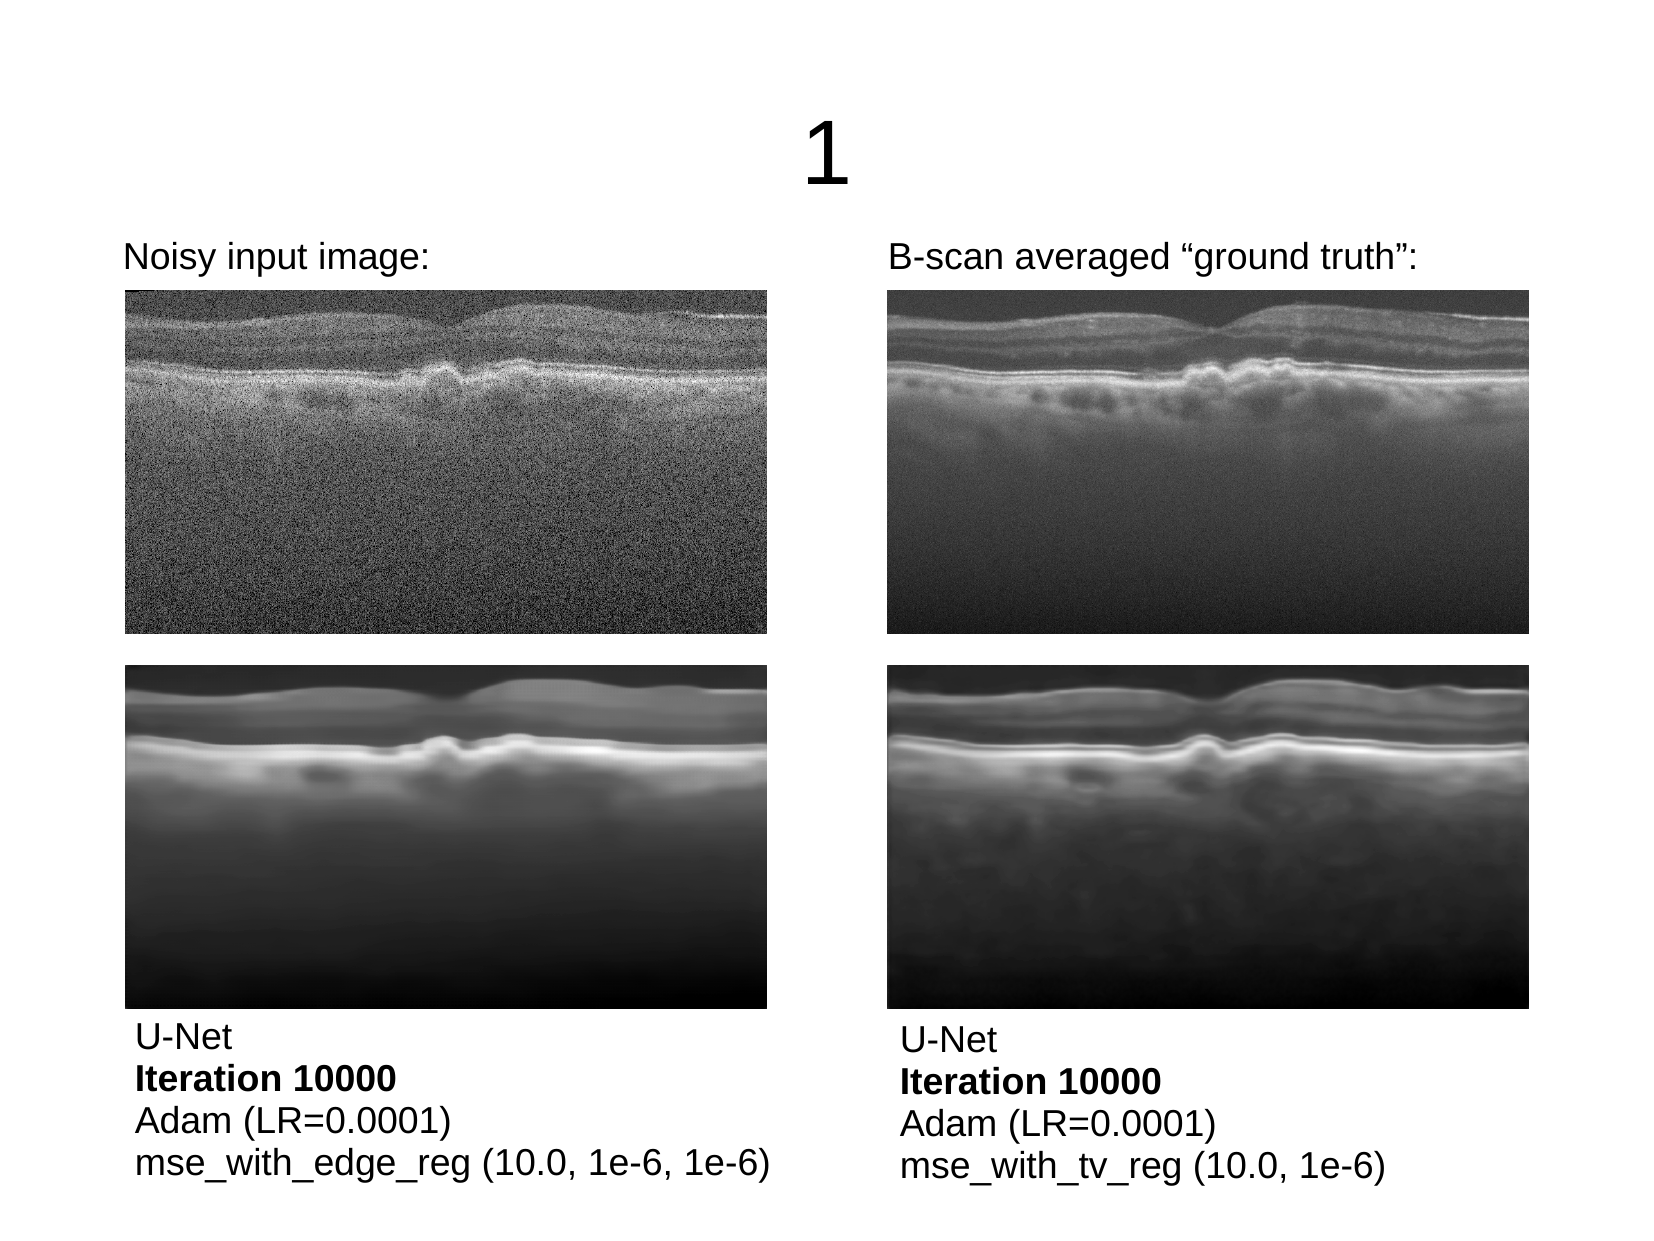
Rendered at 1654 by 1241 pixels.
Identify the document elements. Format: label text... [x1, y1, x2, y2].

picture [125, 665, 767, 1008]
text_box U-Net Iteration 10000 Adam (LR=0.0001) mse_with_tv_reg (10.0, 1e-6) [885, 1011, 1402, 1194]
title 1 [82, 49, 1571, 257]
picture [887, 290, 1529, 634]
picture [125, 290, 767, 634]
text_box Noisy input image: [108, 227, 446, 285]
text_box U-Net Iteration 10000 Adam (LR=0.0001) mse_with_edge_reg (10.0, 1e-6, 1e-6) [120, 1008, 786, 1191]
text_box B-scan averaged “ground truth”: [873, 228, 1434, 286]
picture [887, 665, 1529, 1009]
